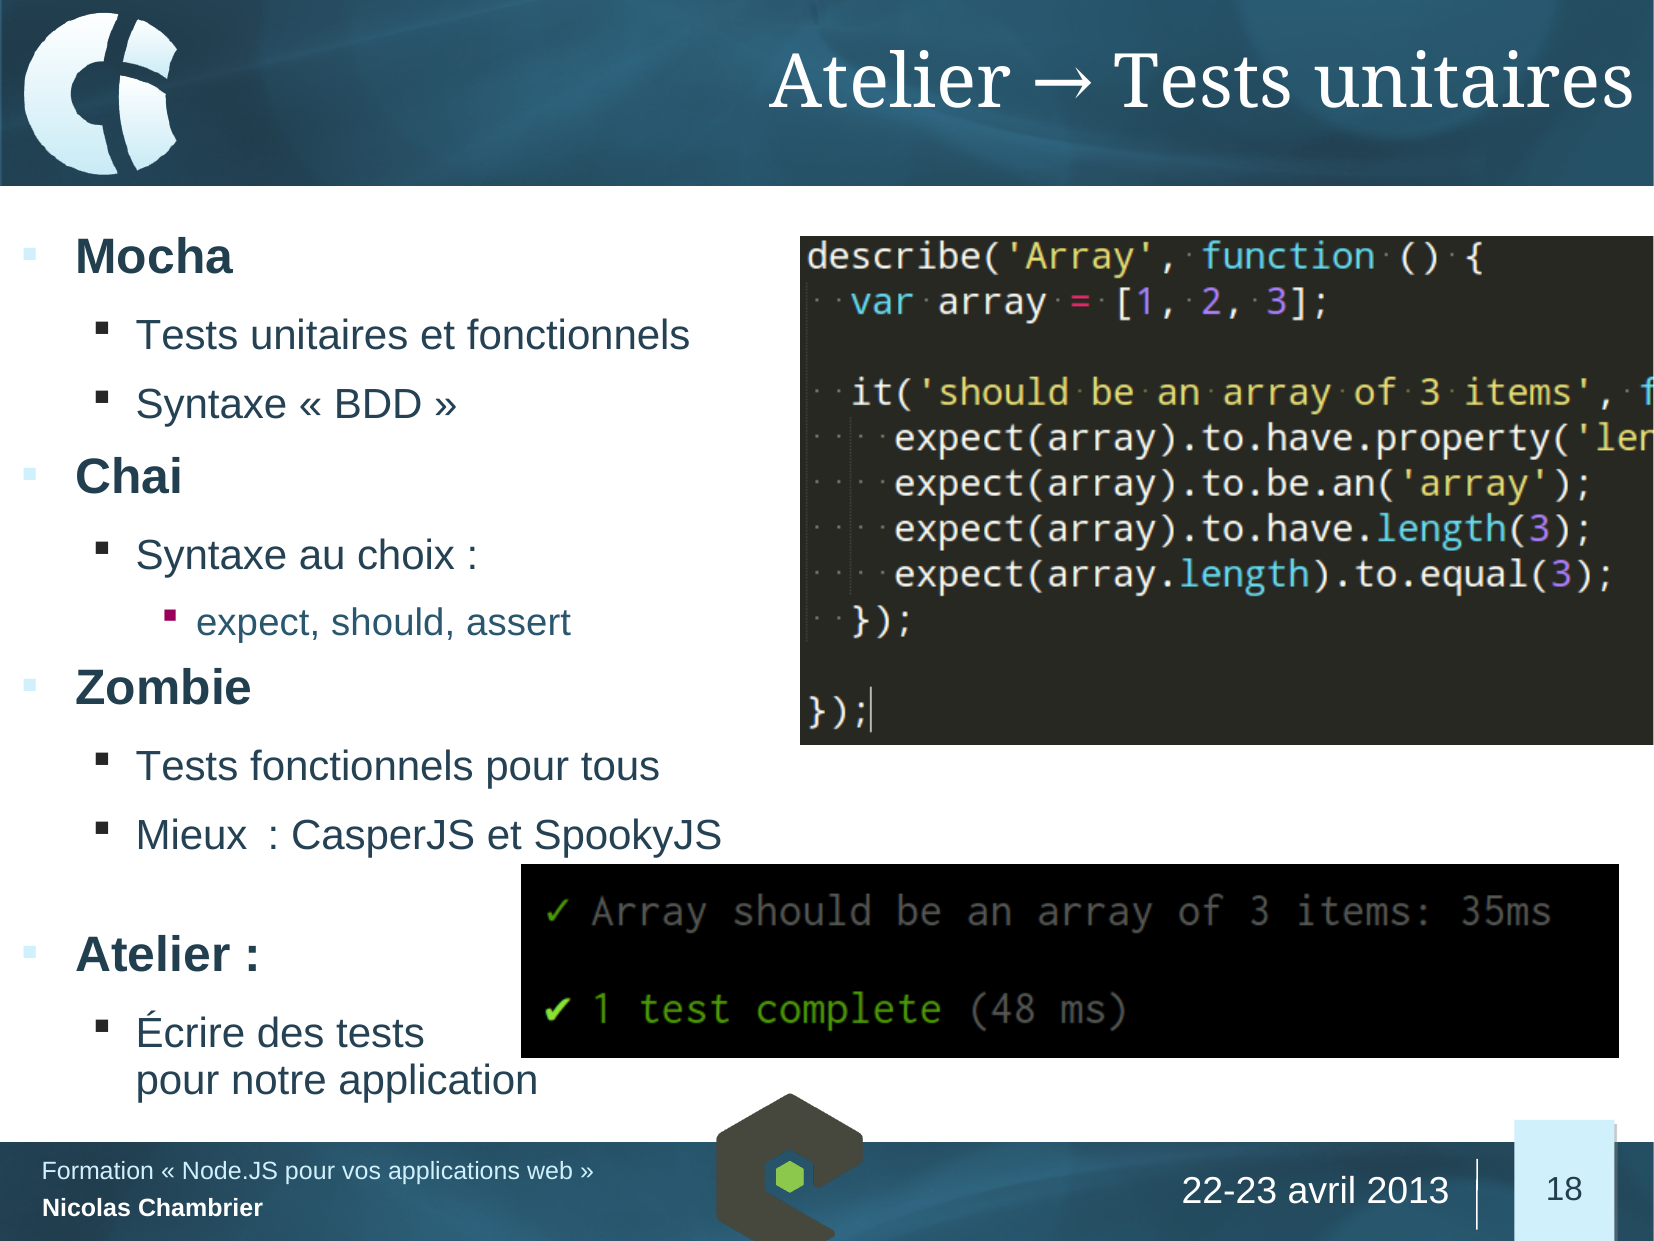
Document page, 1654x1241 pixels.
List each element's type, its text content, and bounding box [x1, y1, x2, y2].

picture [716, 1108, 863, 1241]
picture [0, 0, 221, 187]
picture [521, 864, 1619, 1058]
picture [800, 236, 1654, 745]
list Mocha Tests unitaires et fonctionnels Syntaxe « BDD » Chai Syntaxe au choix : expect, should, assert Zombie Tests fonctionnels pour tous Mieux : CasperJS et SpookyJS Atelier : Écrire des tests pour notre application [23, 224, 1619, 1108]
title Atelier → Tests unitaires [226, 0, 1654, 187]
